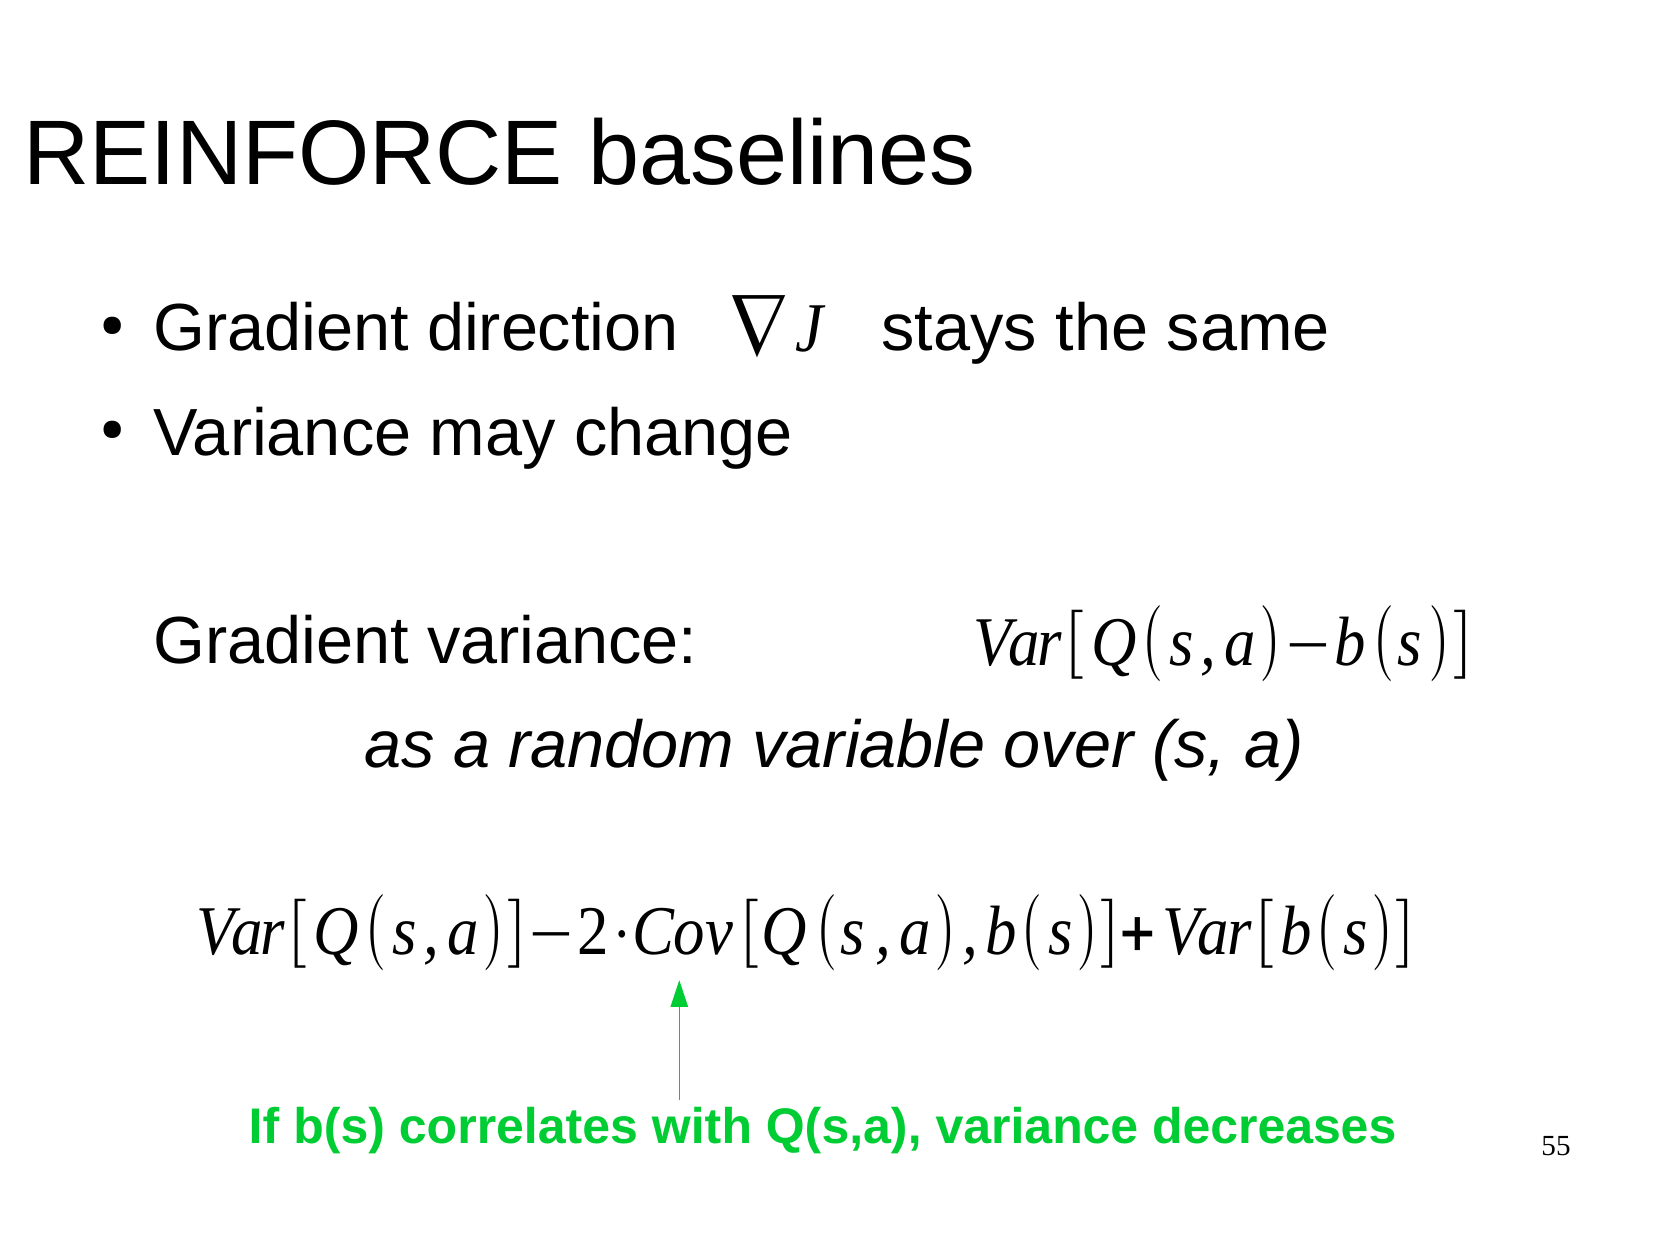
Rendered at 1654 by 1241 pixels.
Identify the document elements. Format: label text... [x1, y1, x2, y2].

title REINFORCE baselines [23, 49, 1512, 257]
chart [957, 599, 1484, 684]
text_box If b(s) correlates with Q(s,a), variance decreases [166, 1090, 1481, 1217]
chart [712, 290, 845, 368]
list Gradient direction stays the same Variance may change Gradient variance: as a random variable over (s, a) [82, 290, 1571, 1186]
chart [180, 888, 1429, 973]
